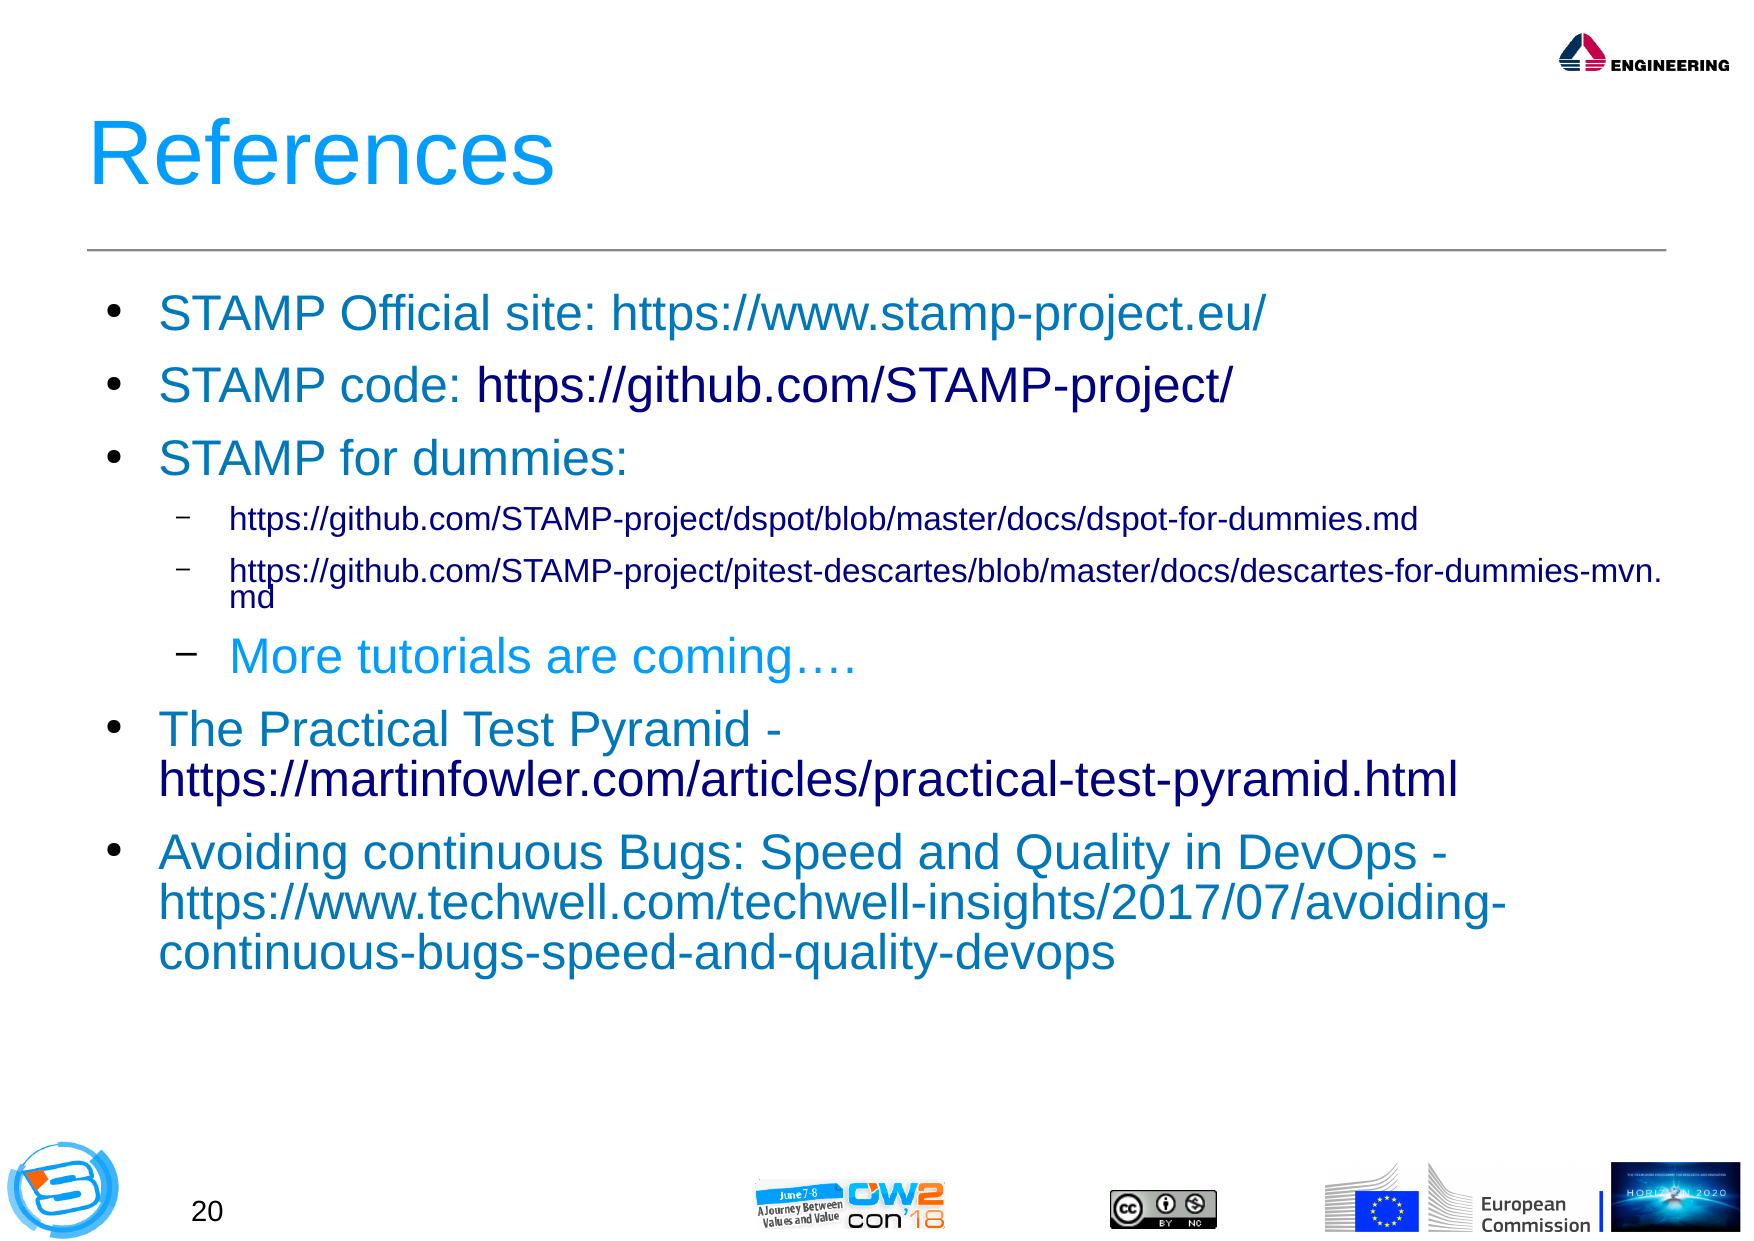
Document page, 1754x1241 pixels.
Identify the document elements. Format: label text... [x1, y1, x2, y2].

picture [4, 1139, 122, 1241]
picture [1559, 33, 1729, 71]
picture [755, 1179, 945, 1229]
list STAMP Official site: https://www.stamp-project.eu/ STAMP code: https://github.com/STAMP-project/ STAMP for dummies: https://github.com/STAMP-project/dspot/blob/master/docs/dspot-for-dummies.md https://github.com/STAMP-project/pitest-descartes/blob/master/docs/descartes-for-dummies-mvn.md More tutorials are coming…. The Practical Test Pyramid - https://martinfowler.com/articles/practical-test-pyramid.html Avoiding continuous Bugs: Speed and Quality in DevOps - https://www.techwell.com/techwell-insights/2017/07/avoiding-continuous-bugs-speed-and-quality-devops [87, 290, 1667, 1010]
picture [1110, 1190, 1217, 1229]
picture [1325, 1162, 1603, 1232]
picture [1611, 1162, 1741, 1232]
title References [87, 49, 1667, 257]
